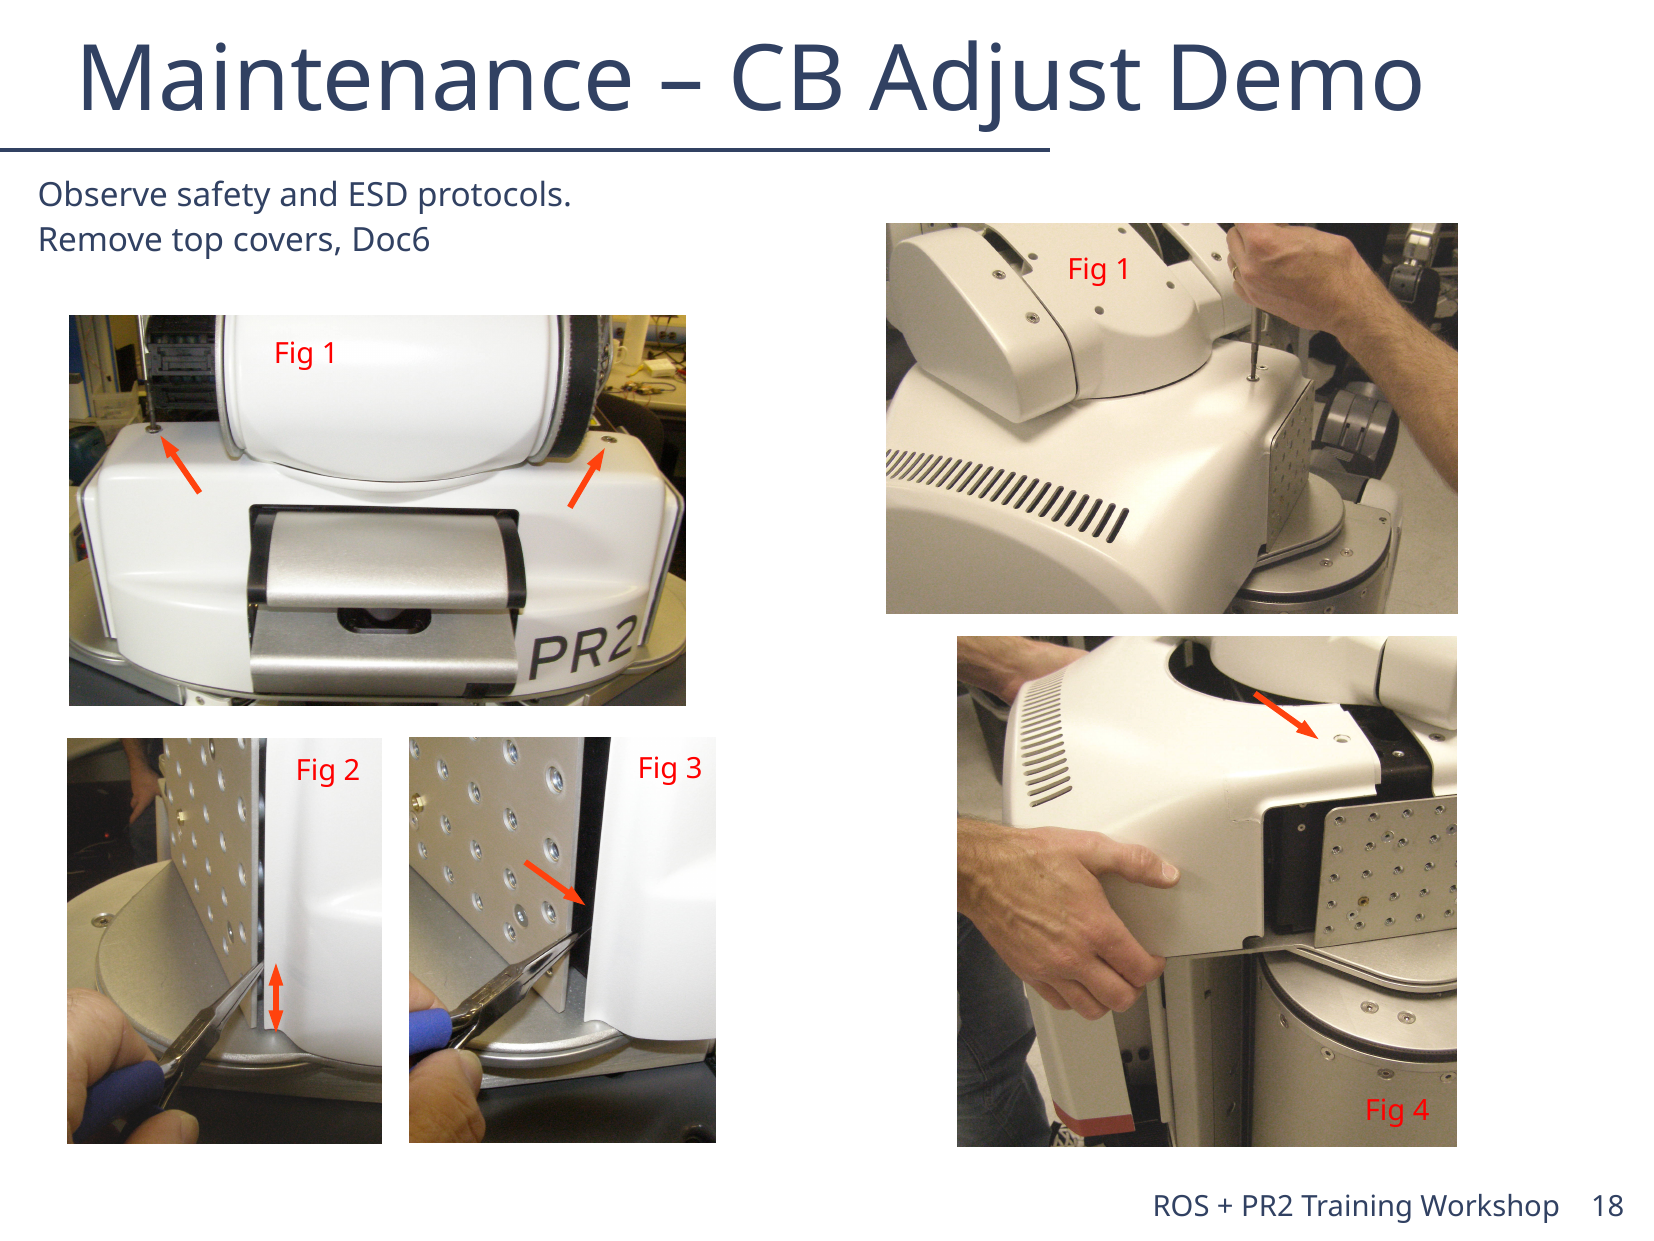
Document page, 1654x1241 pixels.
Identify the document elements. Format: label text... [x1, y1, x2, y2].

text_box Fig 2 [258, 742, 376, 794]
text_box Fig 1 [1052, 240, 1162, 299]
picture [886, 223, 1458, 614]
picture [957, 636, 1457, 1147]
picture [67, 738, 382, 1144]
title Maintenance – CB Adjust Demo [75, 0, 1564, 151]
text_box Fig 4 [1326, 1082, 1445, 1139]
picture [69, 315, 686, 707]
picture [409, 737, 716, 1143]
list Observe safety and ESD protocols. Remove top covers, Doc6 [37, 171, 1571, 1109]
text_box Fig 3 [605, 739, 718, 794]
text_box Fig 1 [258, 324, 366, 381]
